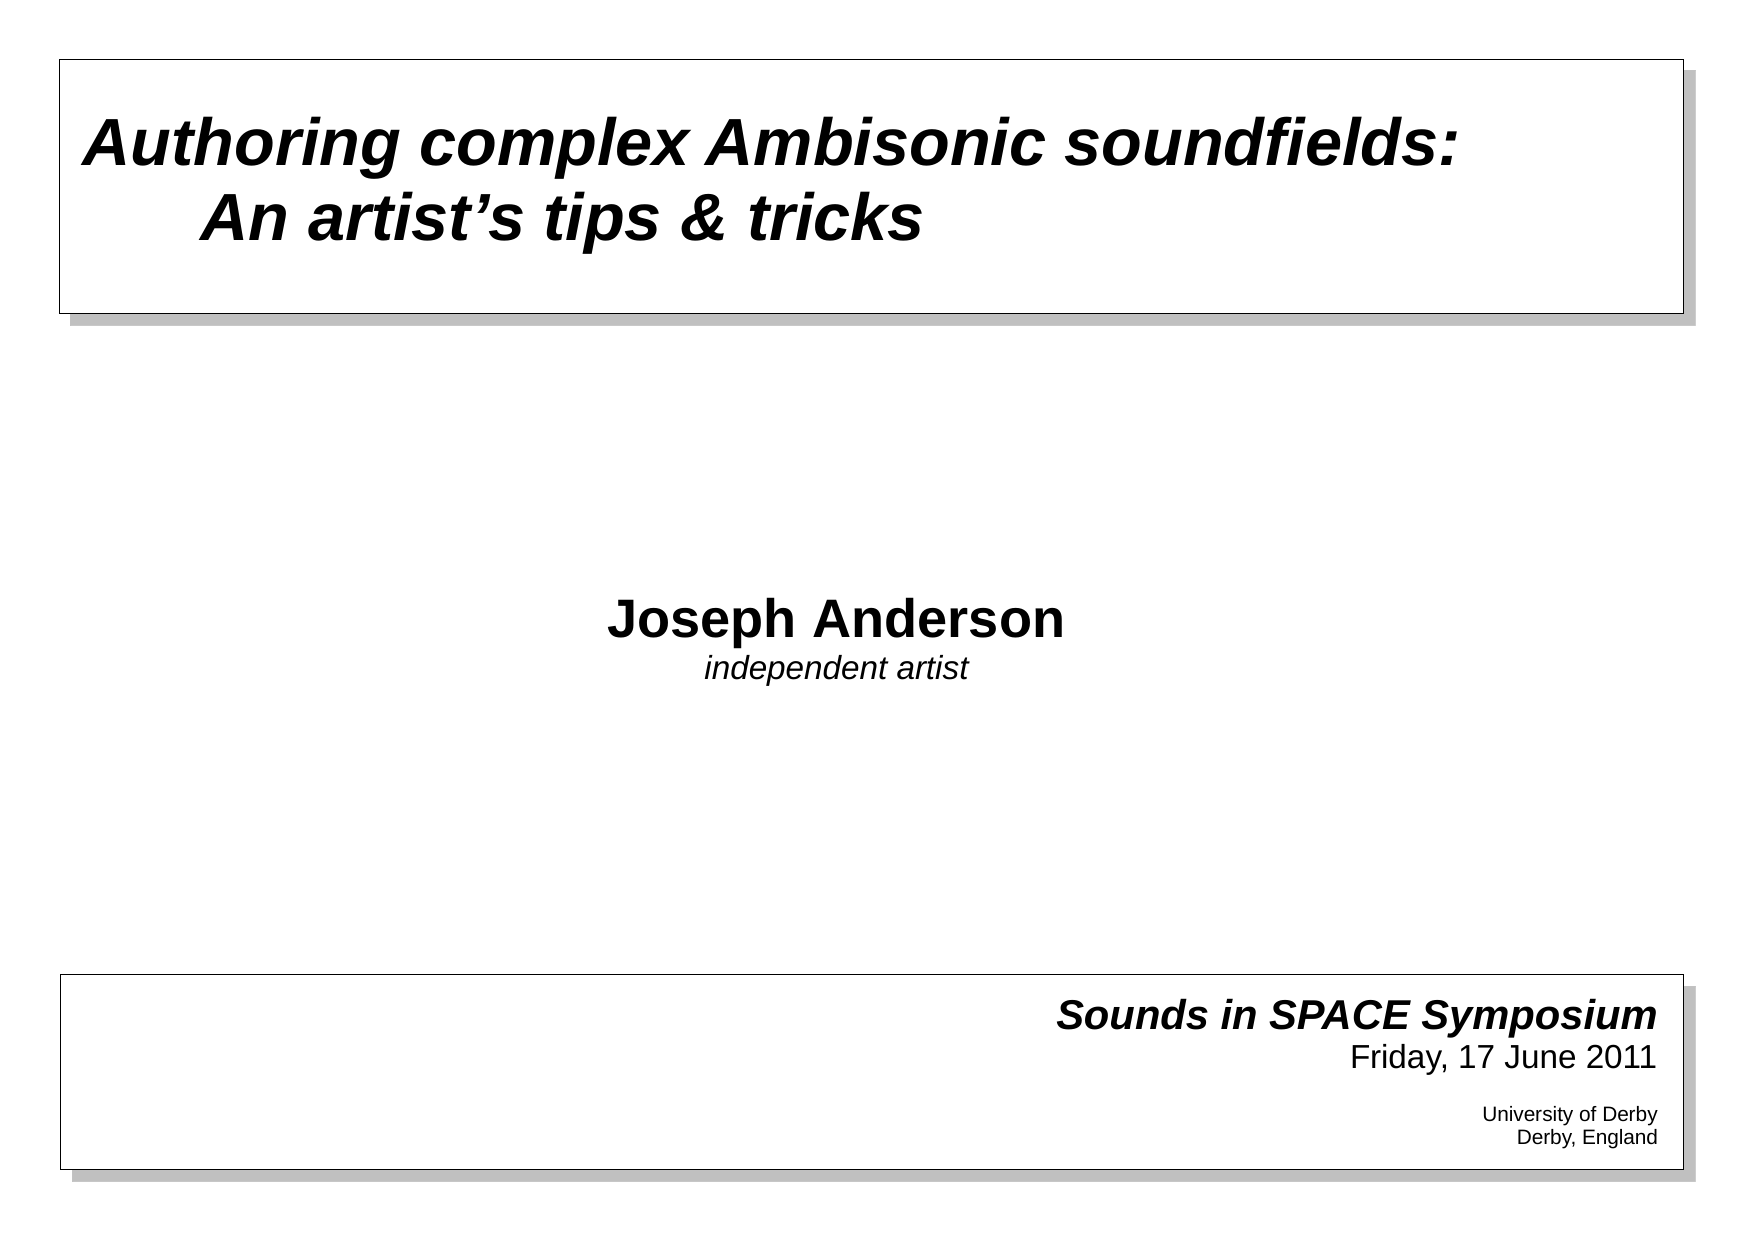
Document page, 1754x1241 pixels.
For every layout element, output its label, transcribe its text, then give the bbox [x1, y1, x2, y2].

list Sounds in SPACE Symposium Friday, 17 June 2011 University of Derby Derby, England [967, 992, 1658, 1150]
text_box [59, 59, 1684, 314]
text_box [60, 974, 1684, 1170]
text_box Authoring complex Ambisonic soundfields: An artist’s tips & tricks [82, 104, 1482, 254]
text_box Joseph Anderson independent artist [607, 588, 1093, 693]
